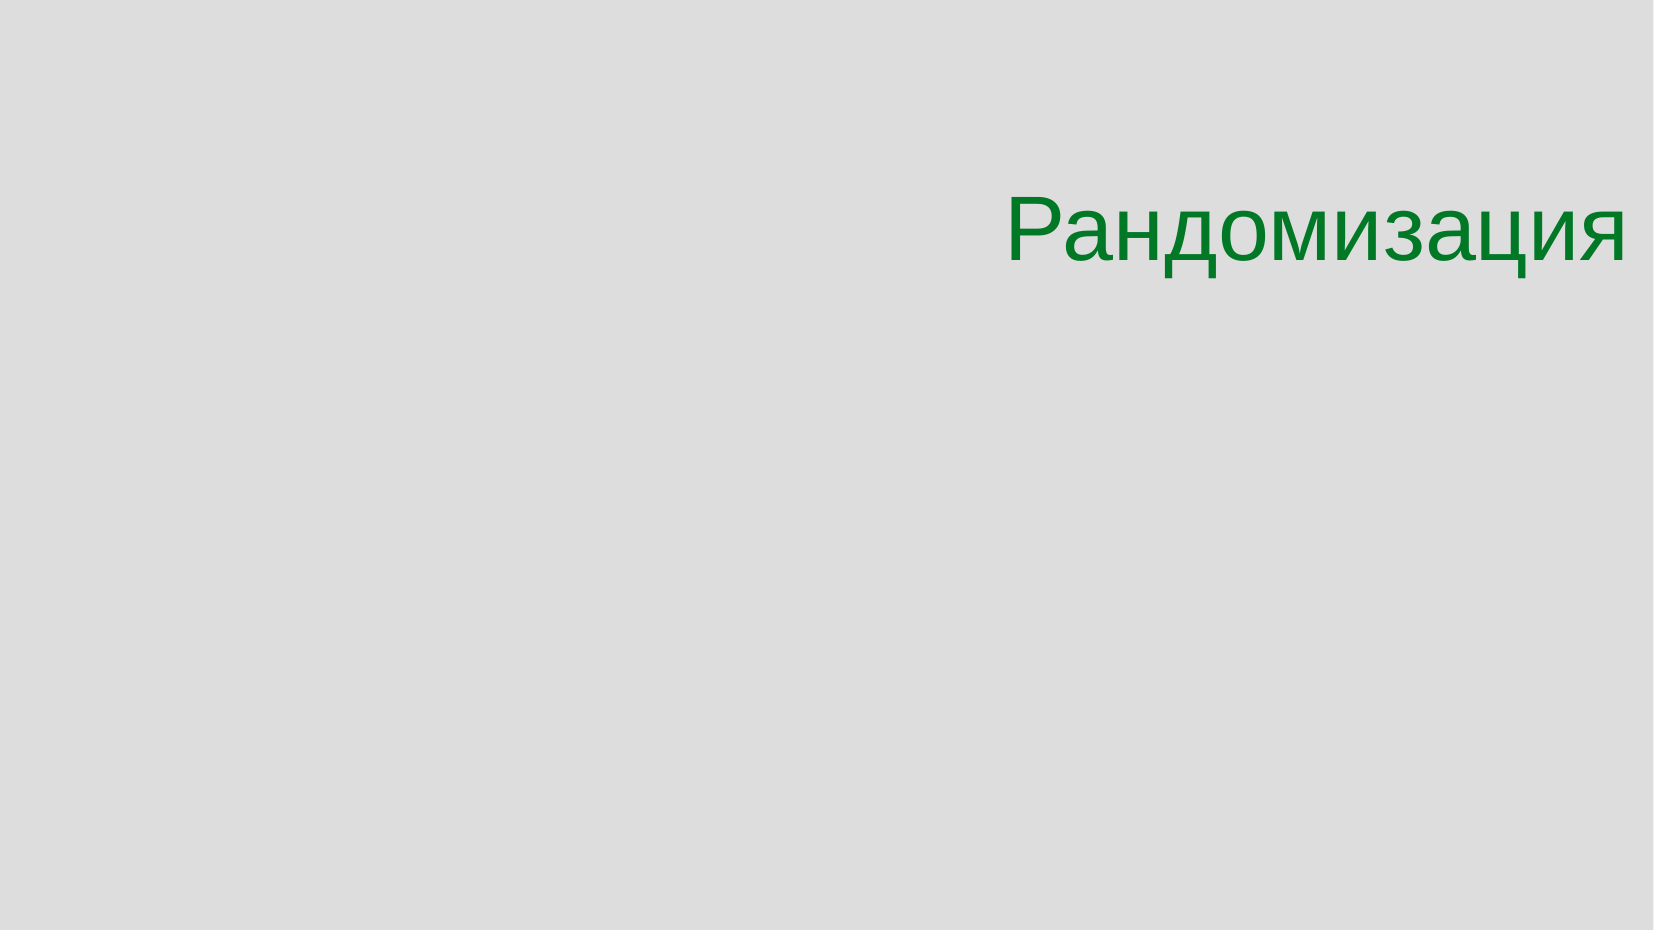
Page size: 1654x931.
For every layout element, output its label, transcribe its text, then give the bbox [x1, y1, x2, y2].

title Рандомизация [23, 177, 1630, 414]
